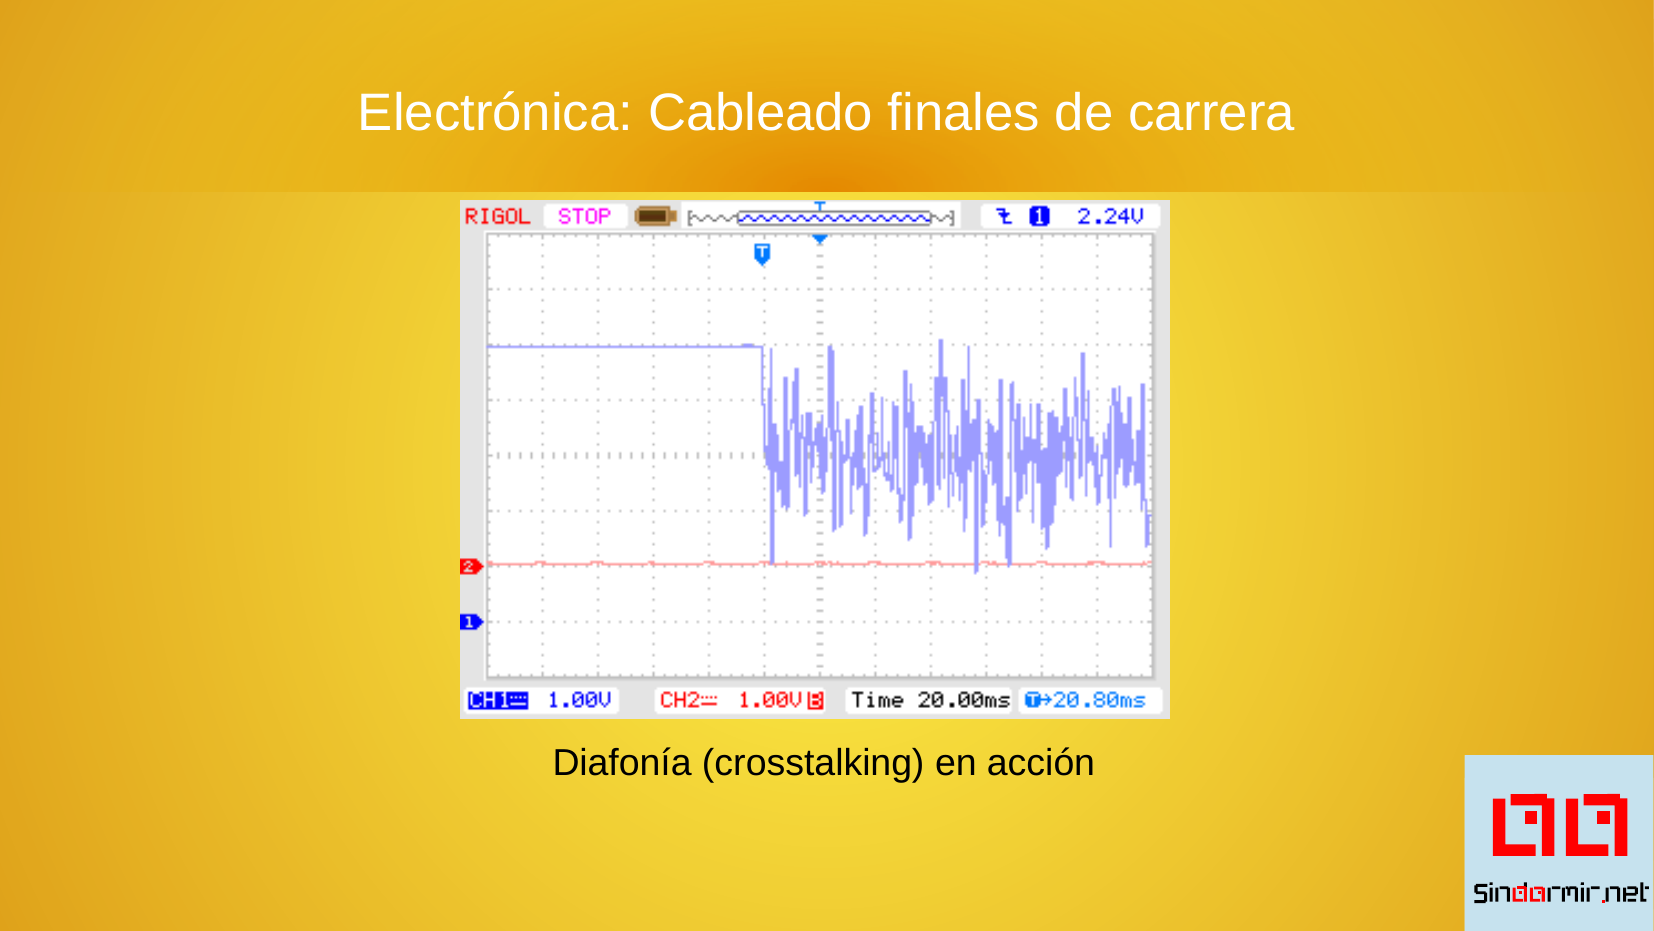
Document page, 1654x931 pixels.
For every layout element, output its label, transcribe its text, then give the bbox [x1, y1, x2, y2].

title Electrónica: Cableado finales de carrera [82, 35, 1571, 189]
picture [1464, 755, 1654, 931]
text_box Diafonía (crosstalking) en acción [537, 734, 1111, 792]
picture [460, 200, 1170, 719]
